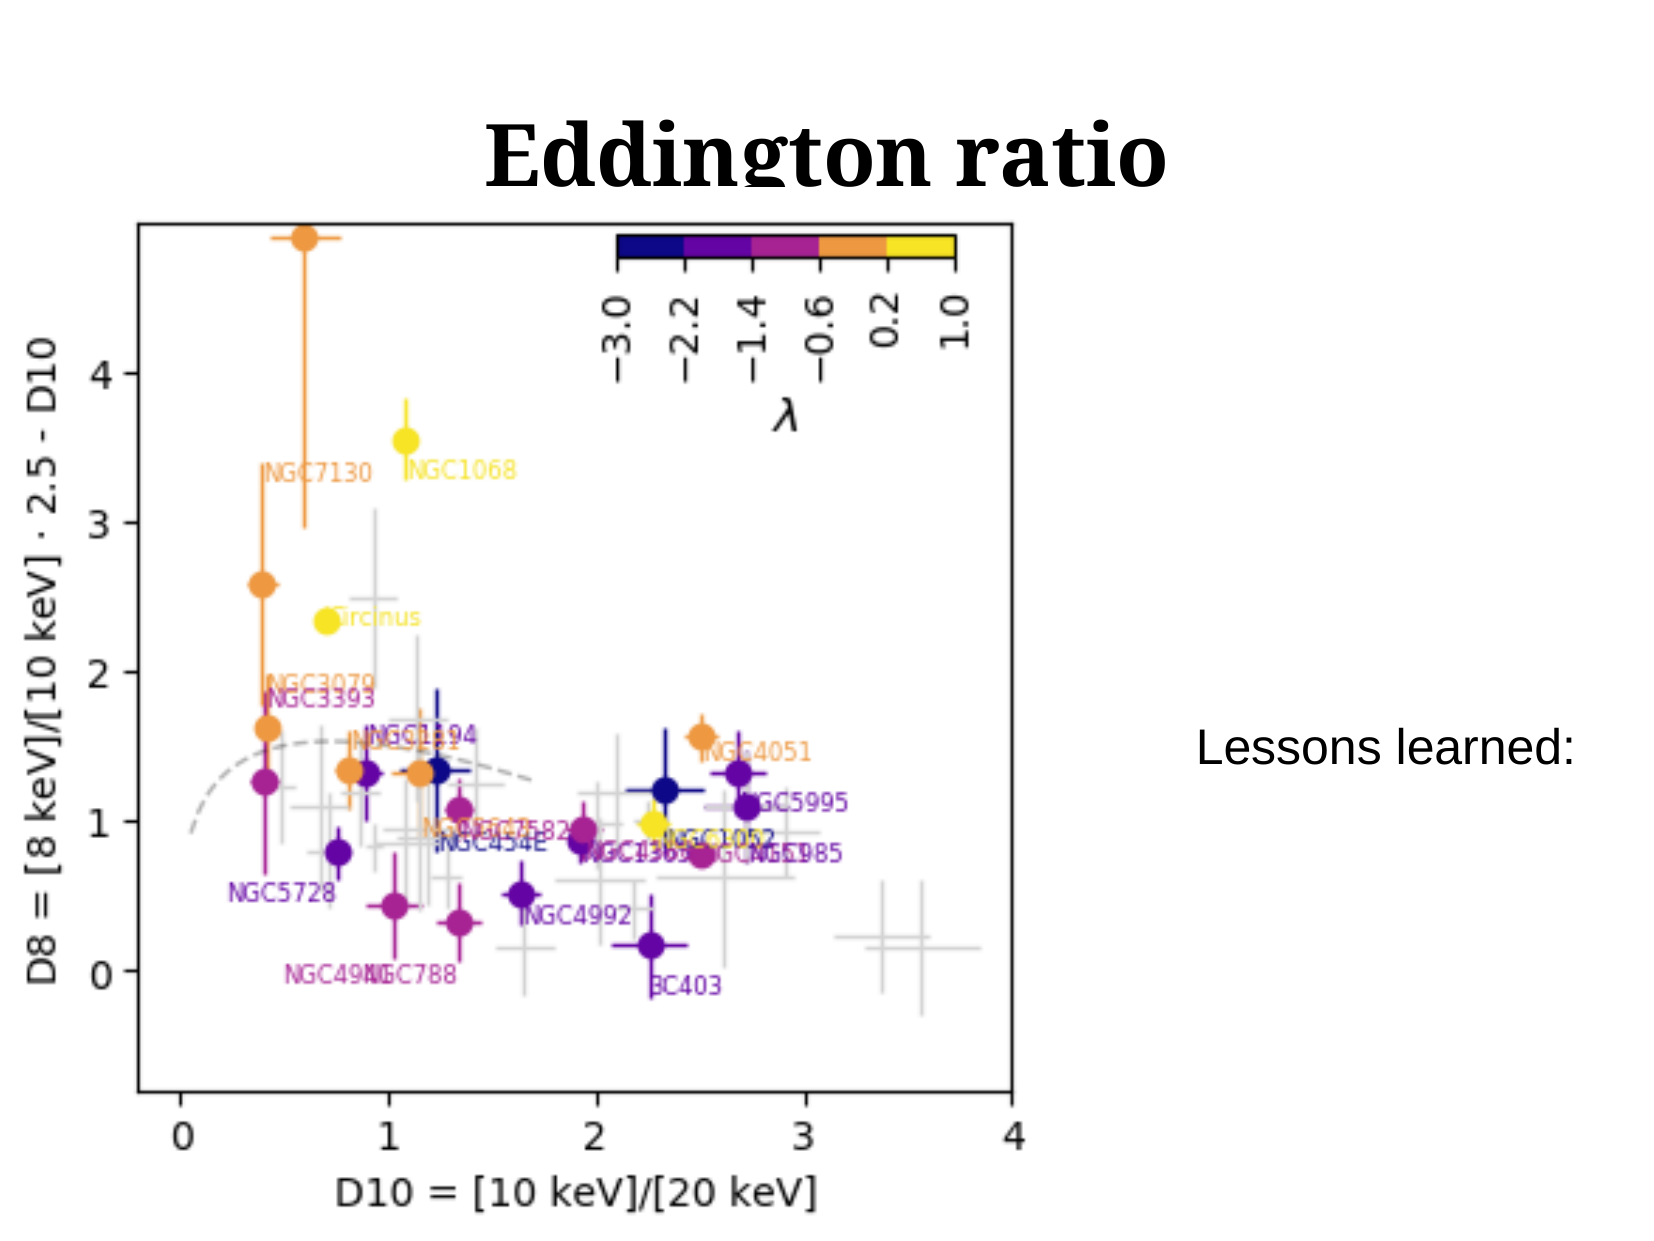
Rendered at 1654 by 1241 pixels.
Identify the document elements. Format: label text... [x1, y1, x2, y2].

list Lessons learned: [1125, 633, 1613, 1241]
title Eddington ratio [82, 49, 1571, 257]
picture [0, 187, 1051, 1241]
